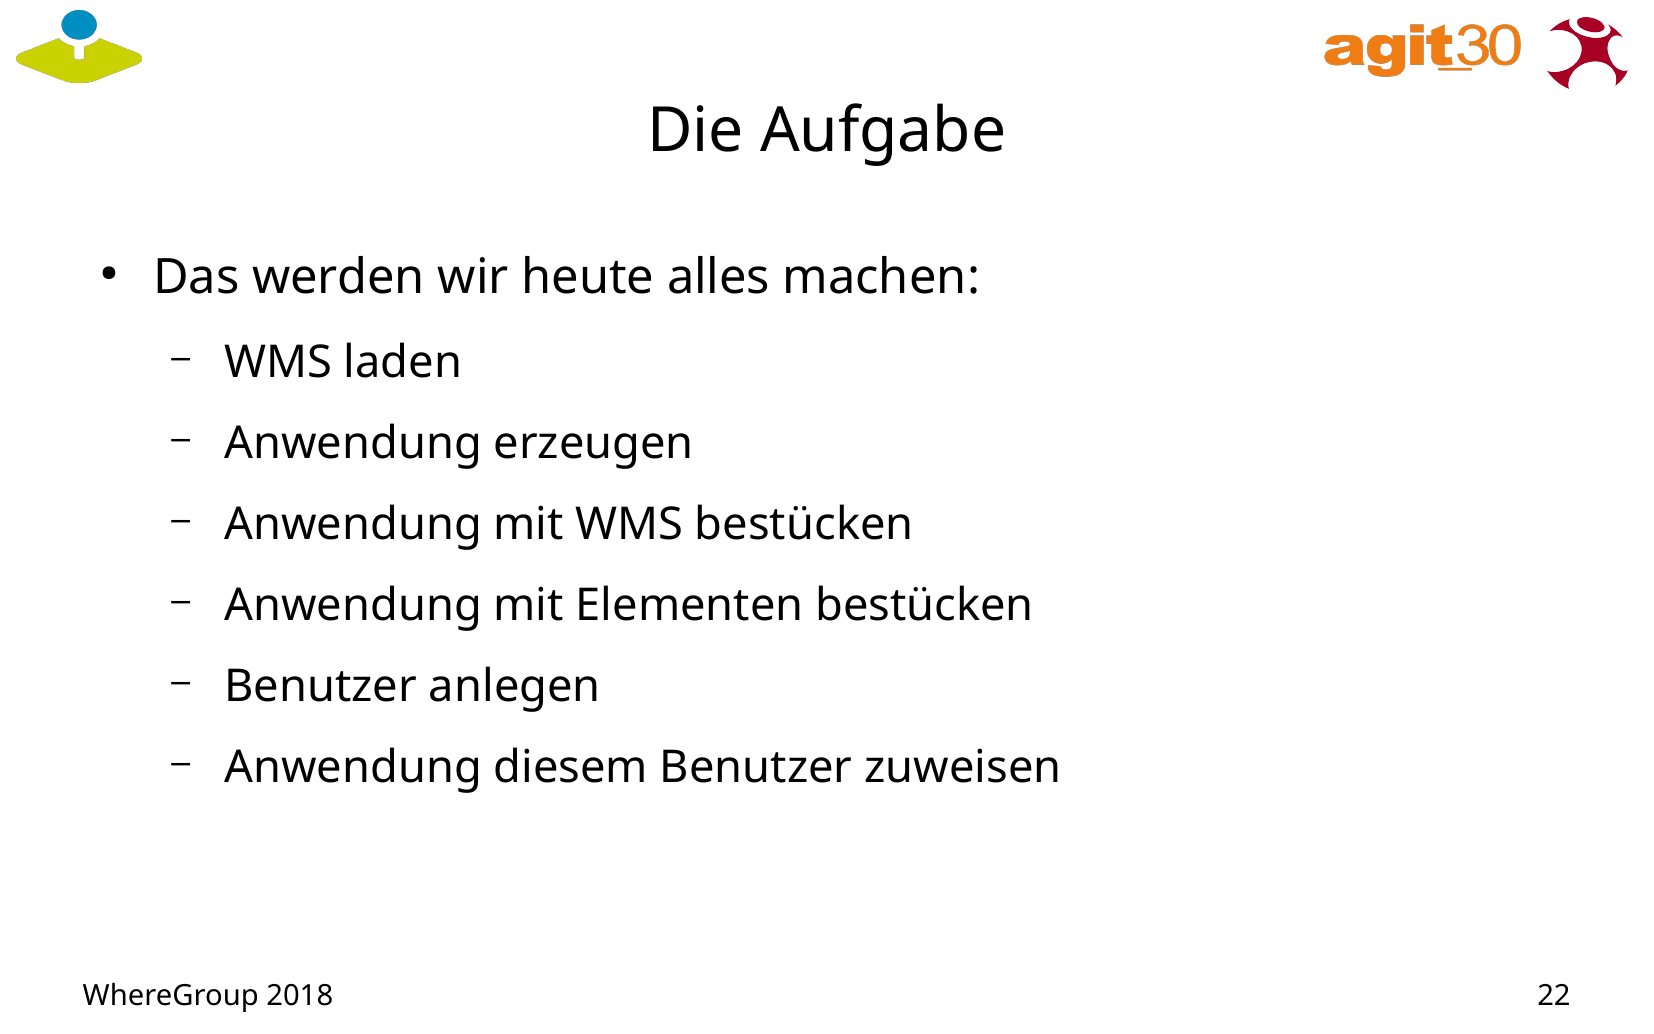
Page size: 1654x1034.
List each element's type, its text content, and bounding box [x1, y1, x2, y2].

picture [1322, 21, 1524, 41]
title Die Aufgabe [82, 41, 1571, 214]
picture [1547, 17, 1628, 89]
list Das werden wir heute alles machen: WMS laden Anwendung erzeugen Anwendung mit WMS bestücken Anwendung mit Elementen bestücken Benutzer anlegen Anwendung diesem Benutzer zuweisen [82, 241, 1571, 955]
picture [16, 10, 142, 83]
